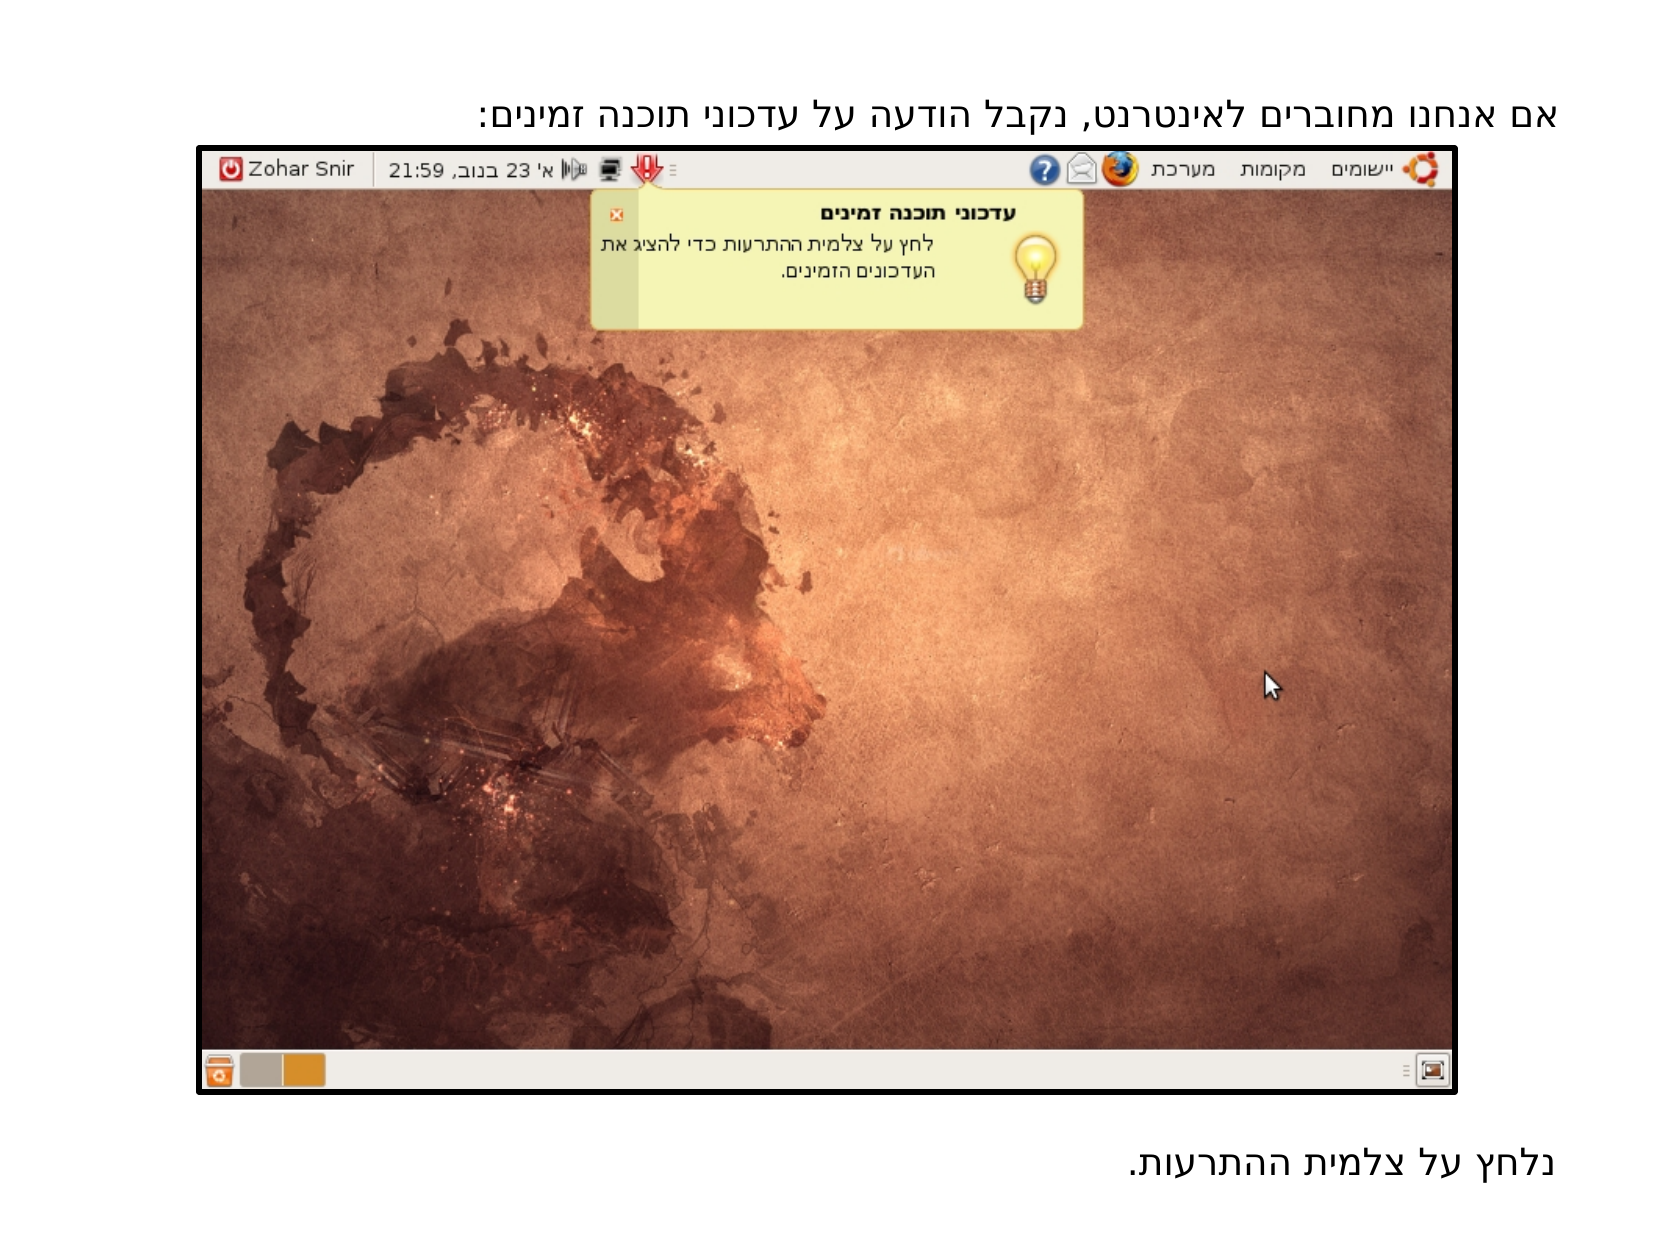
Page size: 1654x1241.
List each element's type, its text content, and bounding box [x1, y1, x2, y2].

text_box נלחץ על צלמית ההתרעות. [1097, 1133, 1571, 1194]
text_box אם אנחנו מחוברים לאינטרנט, נקבל הודעה על עדכוני תוכנה זמינים: [423, 85, 1576, 146]
picture [201, 151, 1452, 1089]
